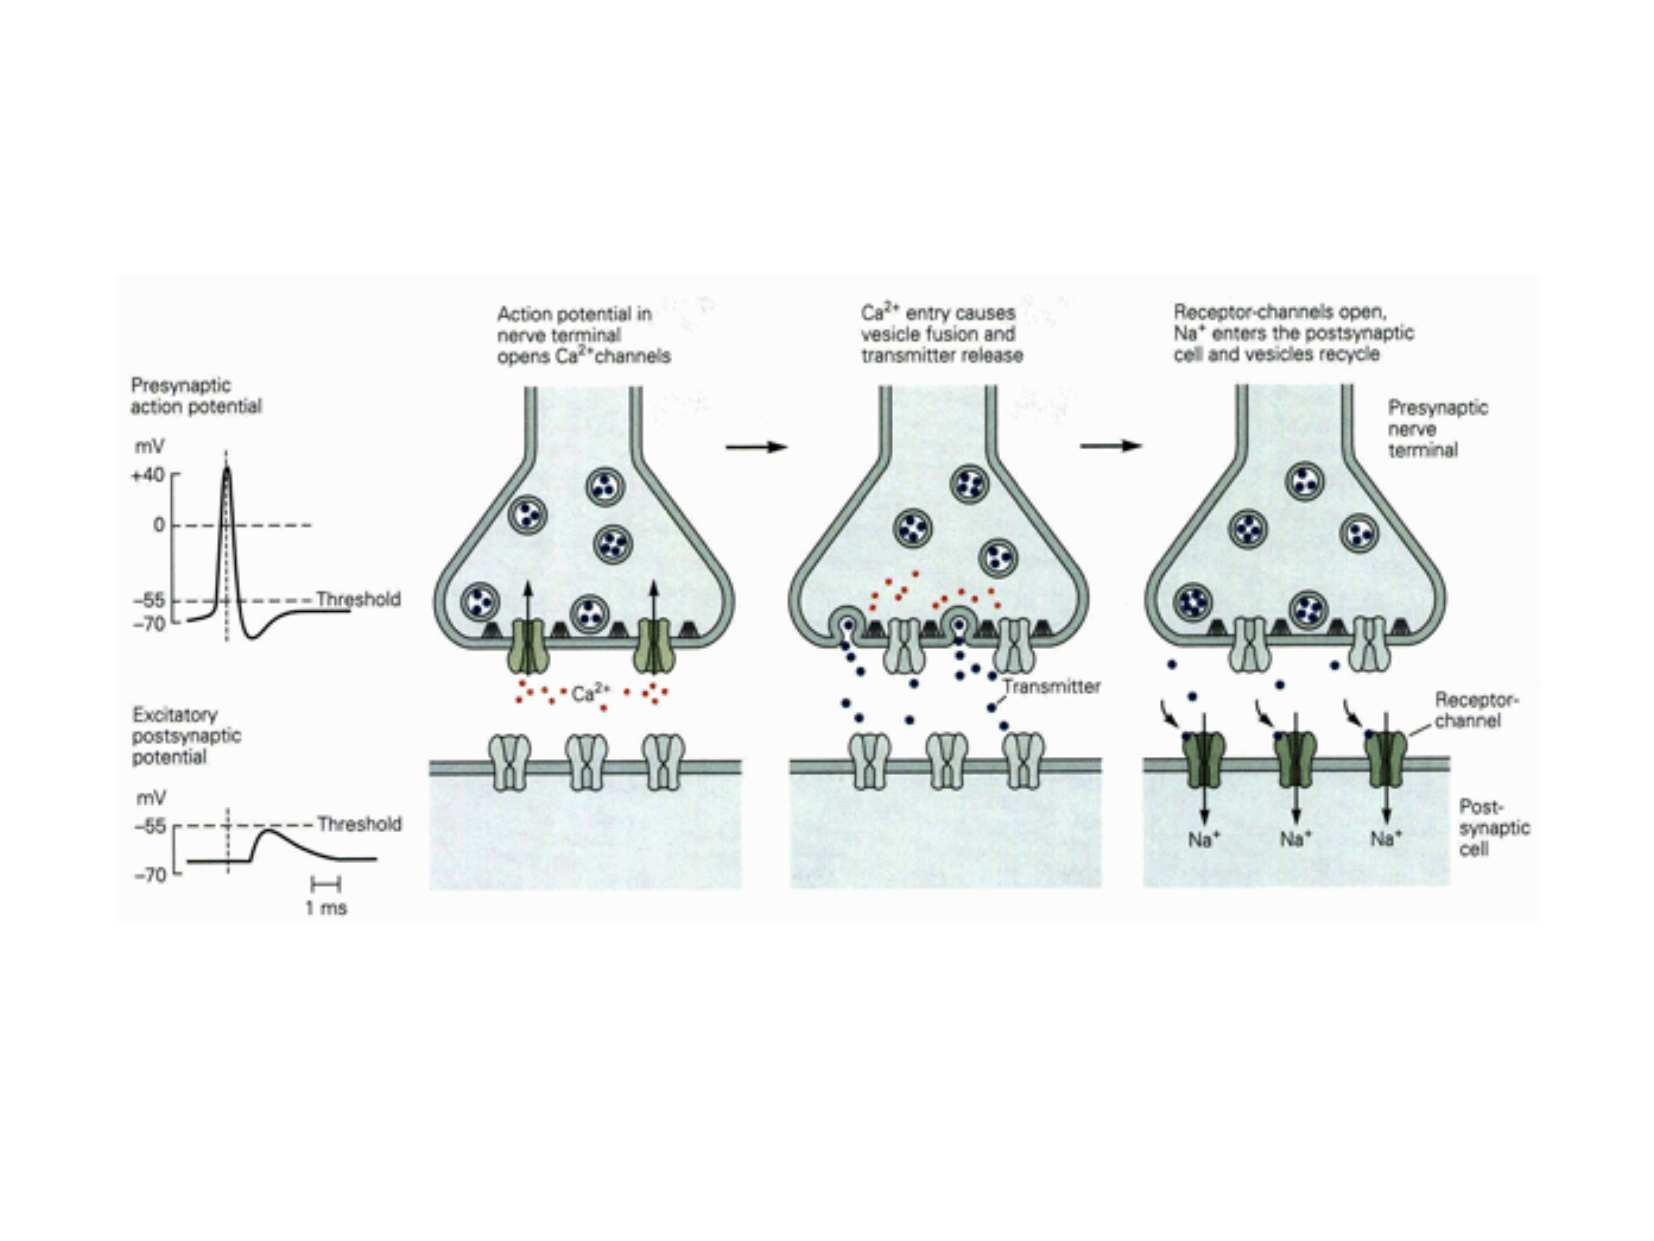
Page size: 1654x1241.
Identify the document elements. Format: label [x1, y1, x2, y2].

picture [95, 247, 1558, 932]
